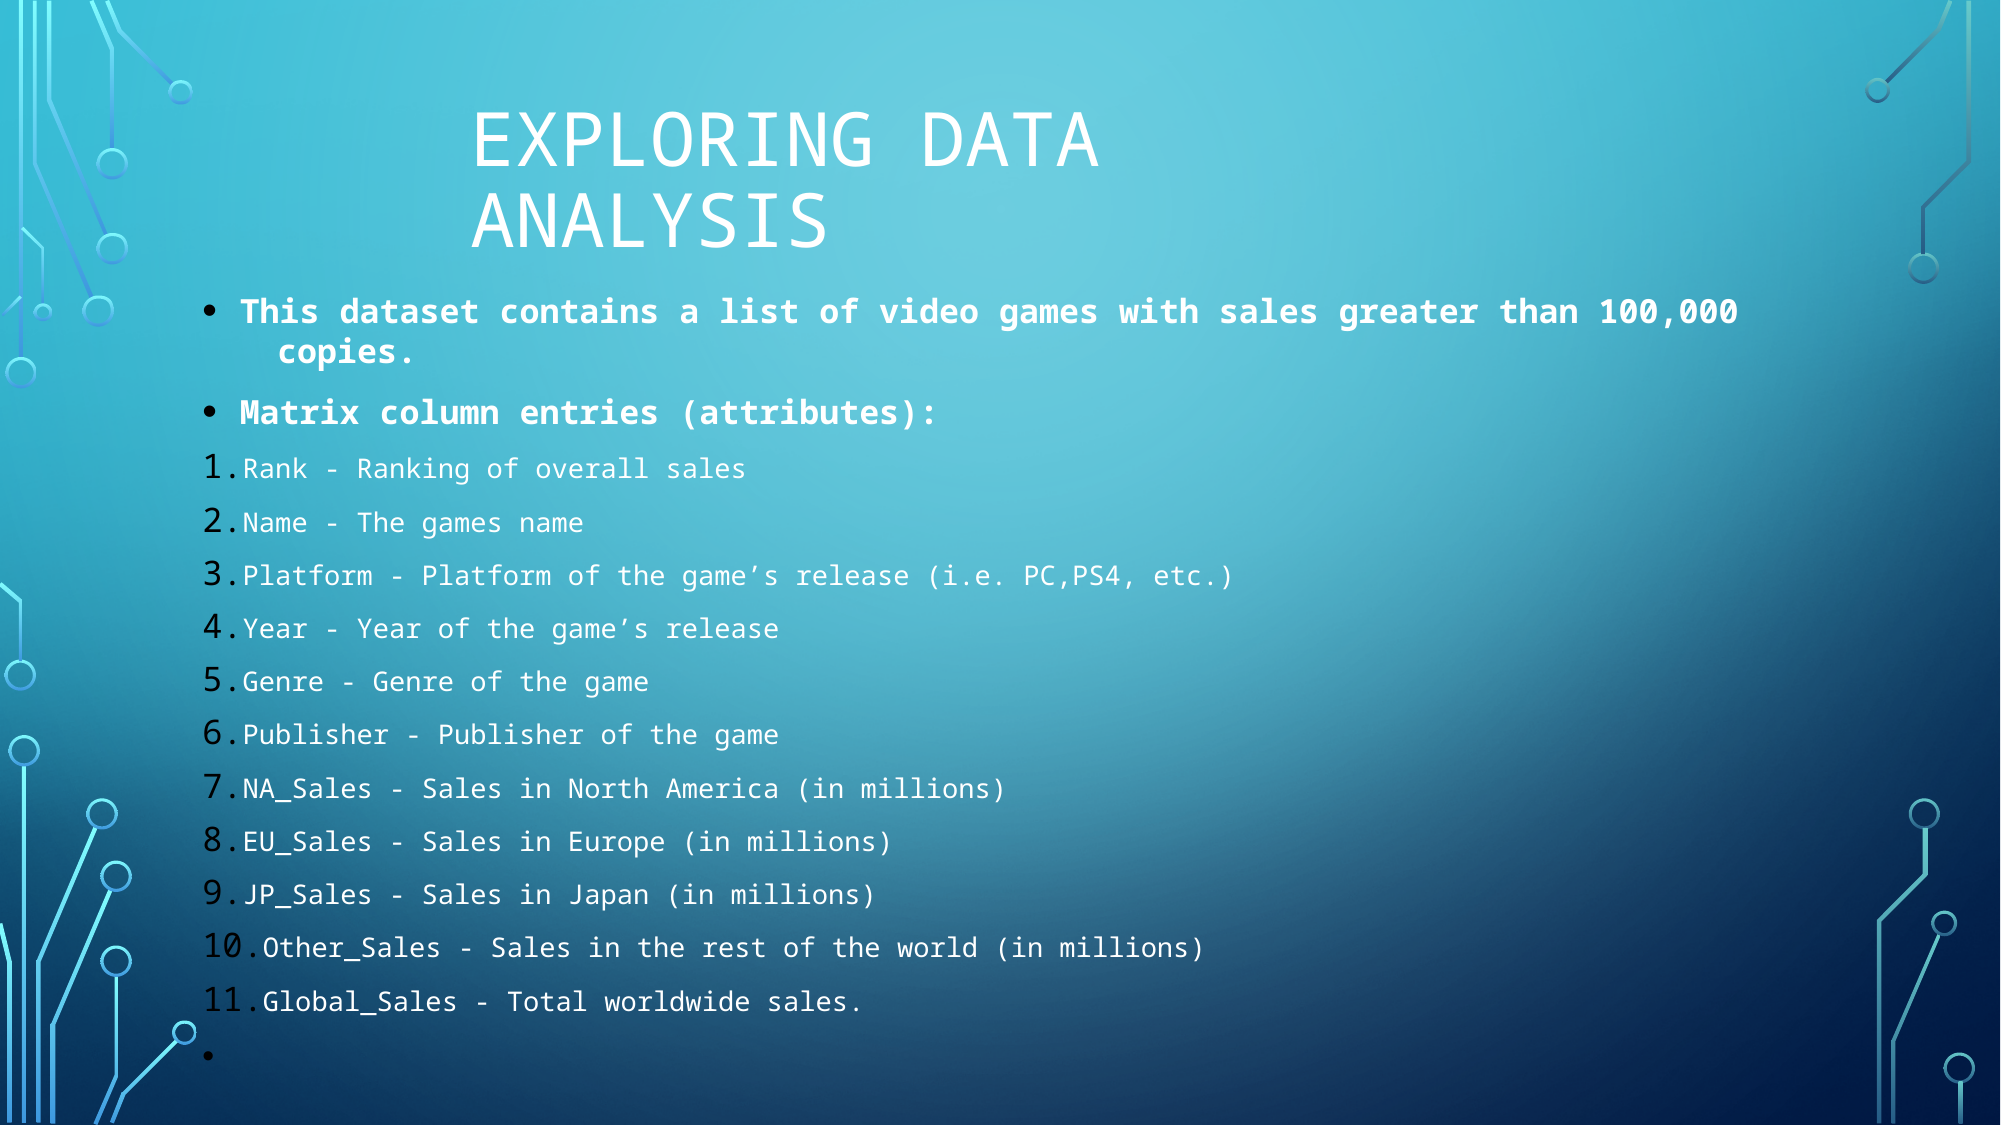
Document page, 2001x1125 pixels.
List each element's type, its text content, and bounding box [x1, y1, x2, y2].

title EXPLORING DATA analysis [454, 61, 1501, 283]
list This dataset contains a list of video games with sales greater than 100,000 copies. Matrix column entries (attributes): Rank - Ranking of overall sales Name - The games name Platform - Platform of the game’s release (i.e. PC,PS4, etc.) Year - Year of the game’s release Genre - Genre of the game Publisher - Publisher of the game NA_Sales - Sales in North America (in millions) EU_Sales - Sales in Europe (in millions) JP_Sales - Sales in Japan (in millions) Other_Sales - Sales in the rest of the world (in millions) Global_Sales - Total worldwide sales. [187, 283, 1813, 1066]
